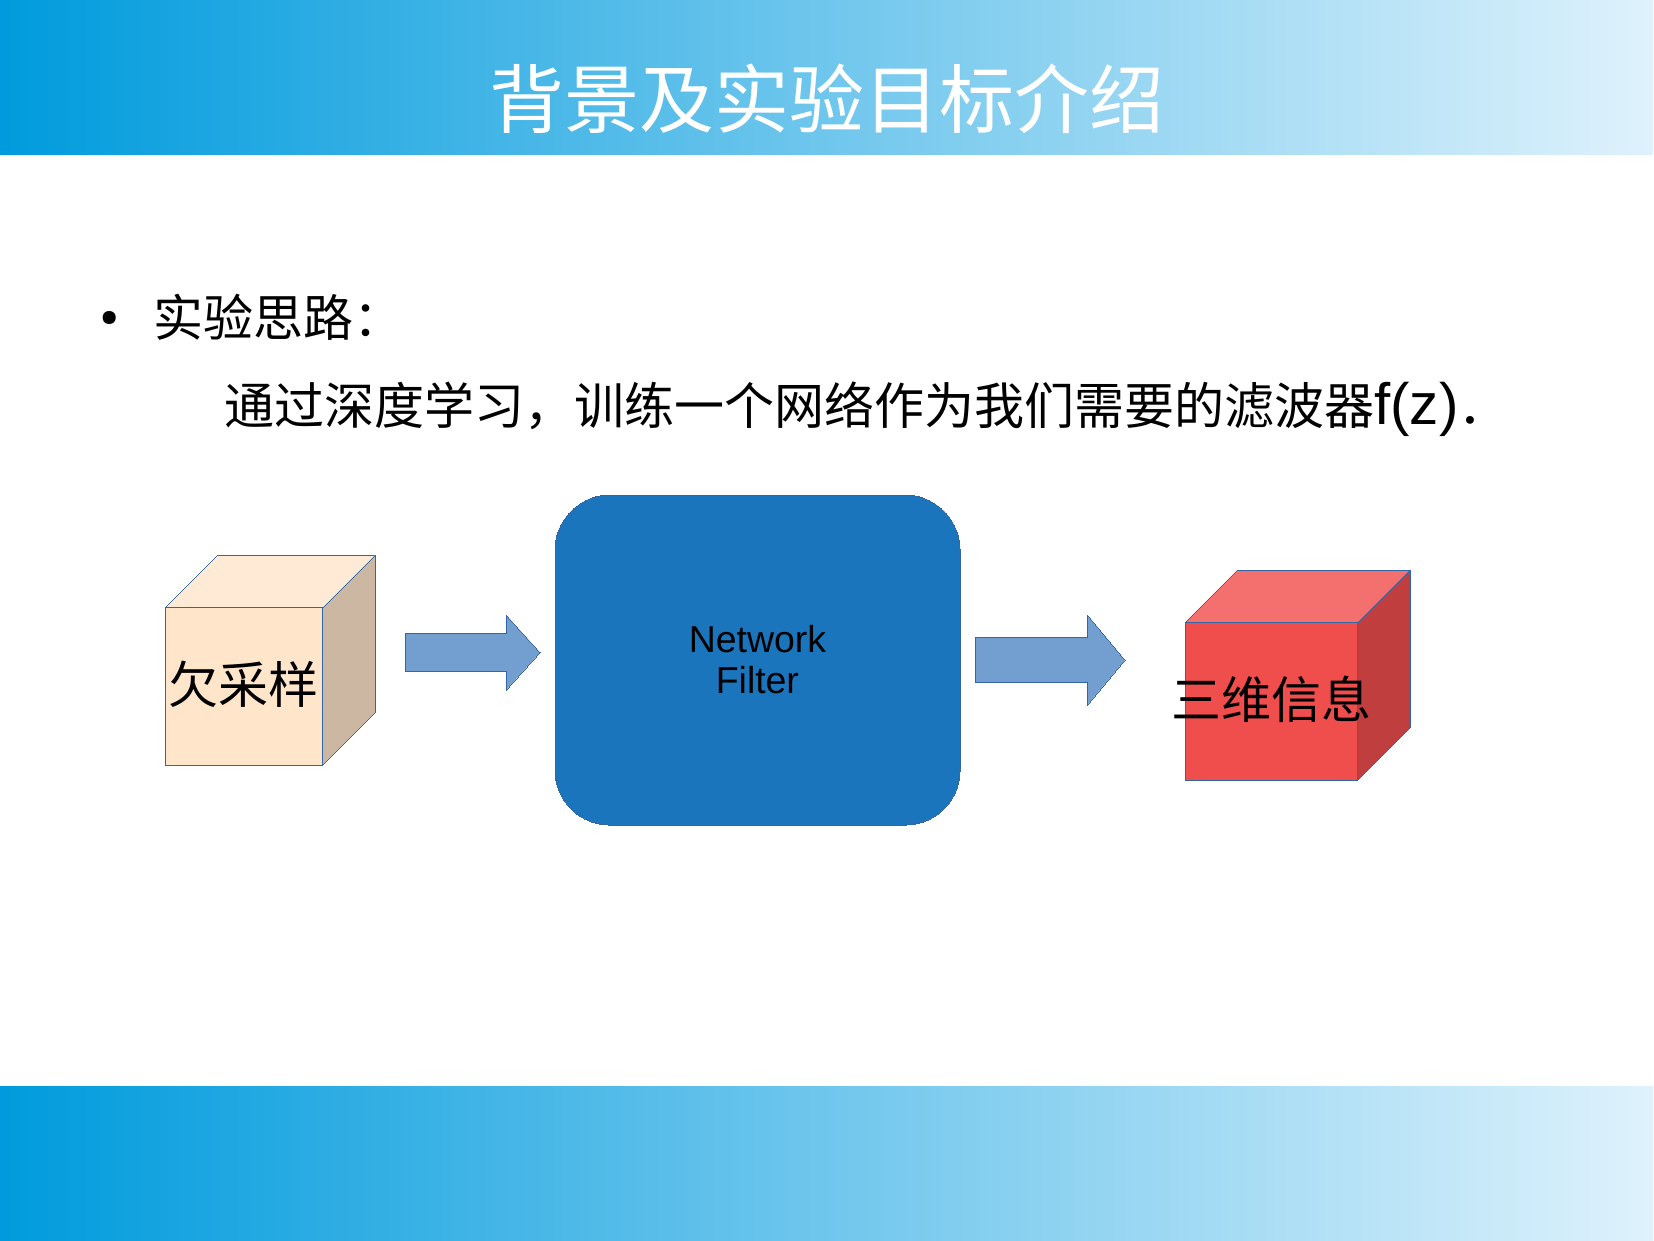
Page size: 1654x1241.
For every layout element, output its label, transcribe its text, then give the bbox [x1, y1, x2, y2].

text_box 三维信息 [1334, 684, 1357, 688]
list 实验思路： 通过深度学习，训练一个网络作为我们需要的滤波器f(z)． [82, 290, 1571, 466]
text_box 三维信息 [1334, 697, 1357, 701]
text_box [975, 615, 1126, 706]
text_box 三维信息 [1185, 623, 1357, 781]
title 背景及实验目标介绍 [82, 49, 1571, 155]
text_box [405, 615, 541, 691]
text_box 欠采样 [165, 608, 322, 766]
text_box 三维信息 [1334, 690, 1357, 694]
text_box Network Filter [555, 495, 961, 826]
